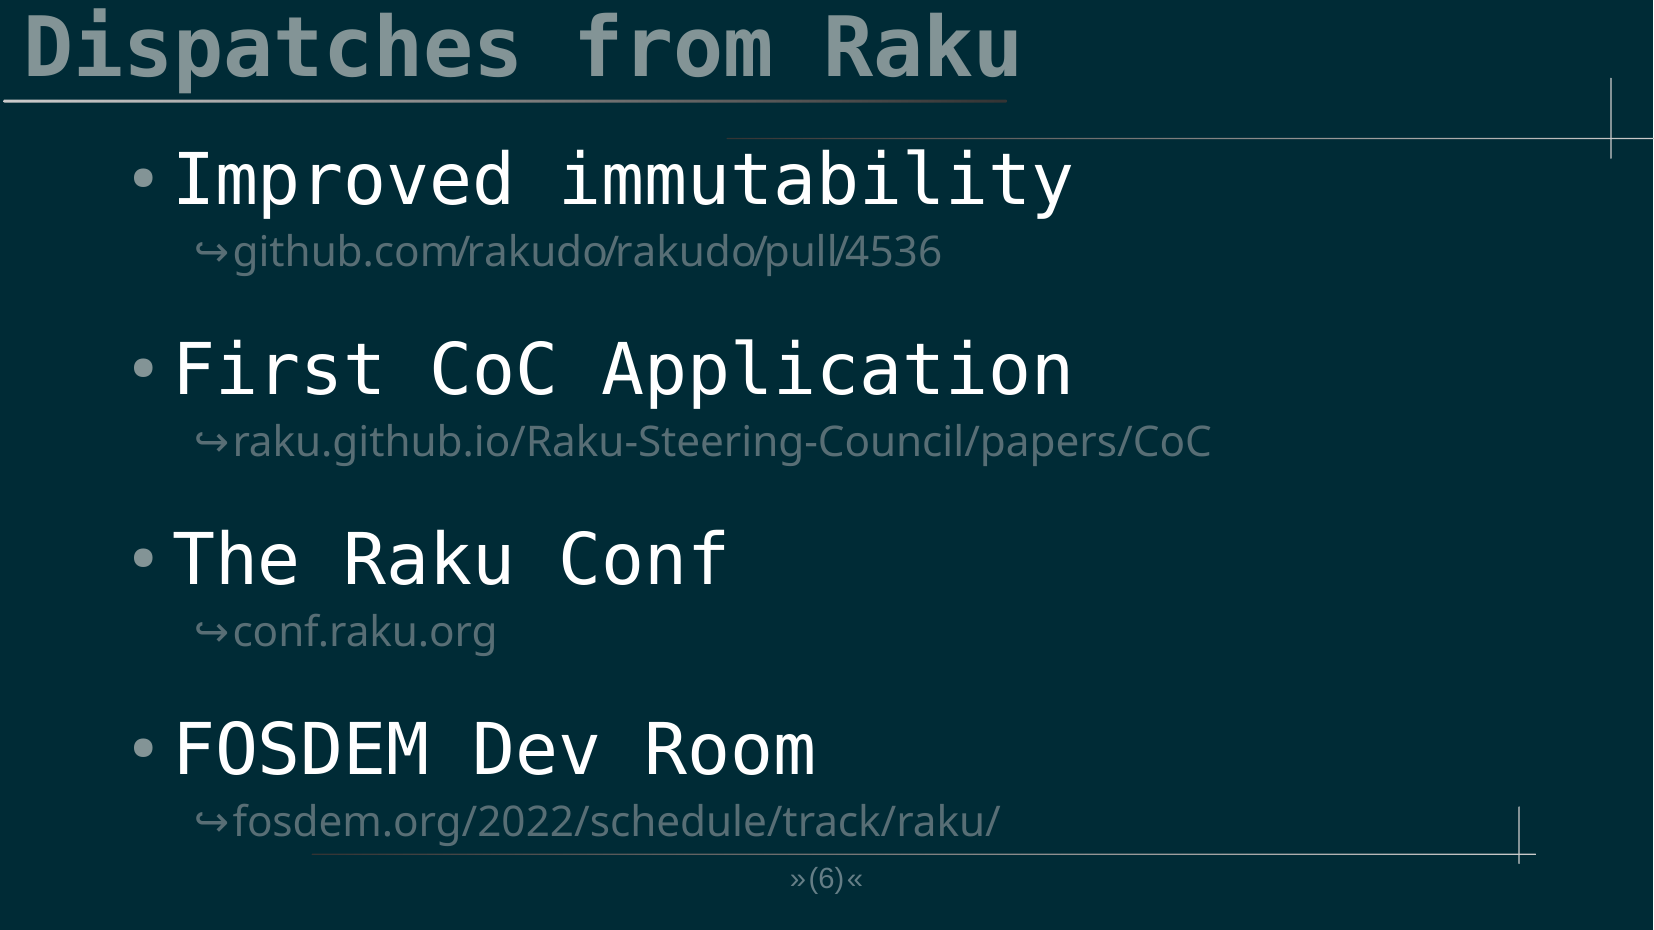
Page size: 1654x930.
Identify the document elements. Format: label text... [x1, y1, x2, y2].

title Dispatches from Raku [23, 0, 1588, 29]
list Improved immutability ↪ github.com/rakudo/rakudo/pull/4536 First CoC Application ↪ raku.github.io/Raku-Steering-Council/papers/CoC The Raku Conf ↪ conf.raku.org FOSDEM Dev Room ↪ fosdem.org/2022/schedule/track/raku/ [0, 29, 1646, 855]
